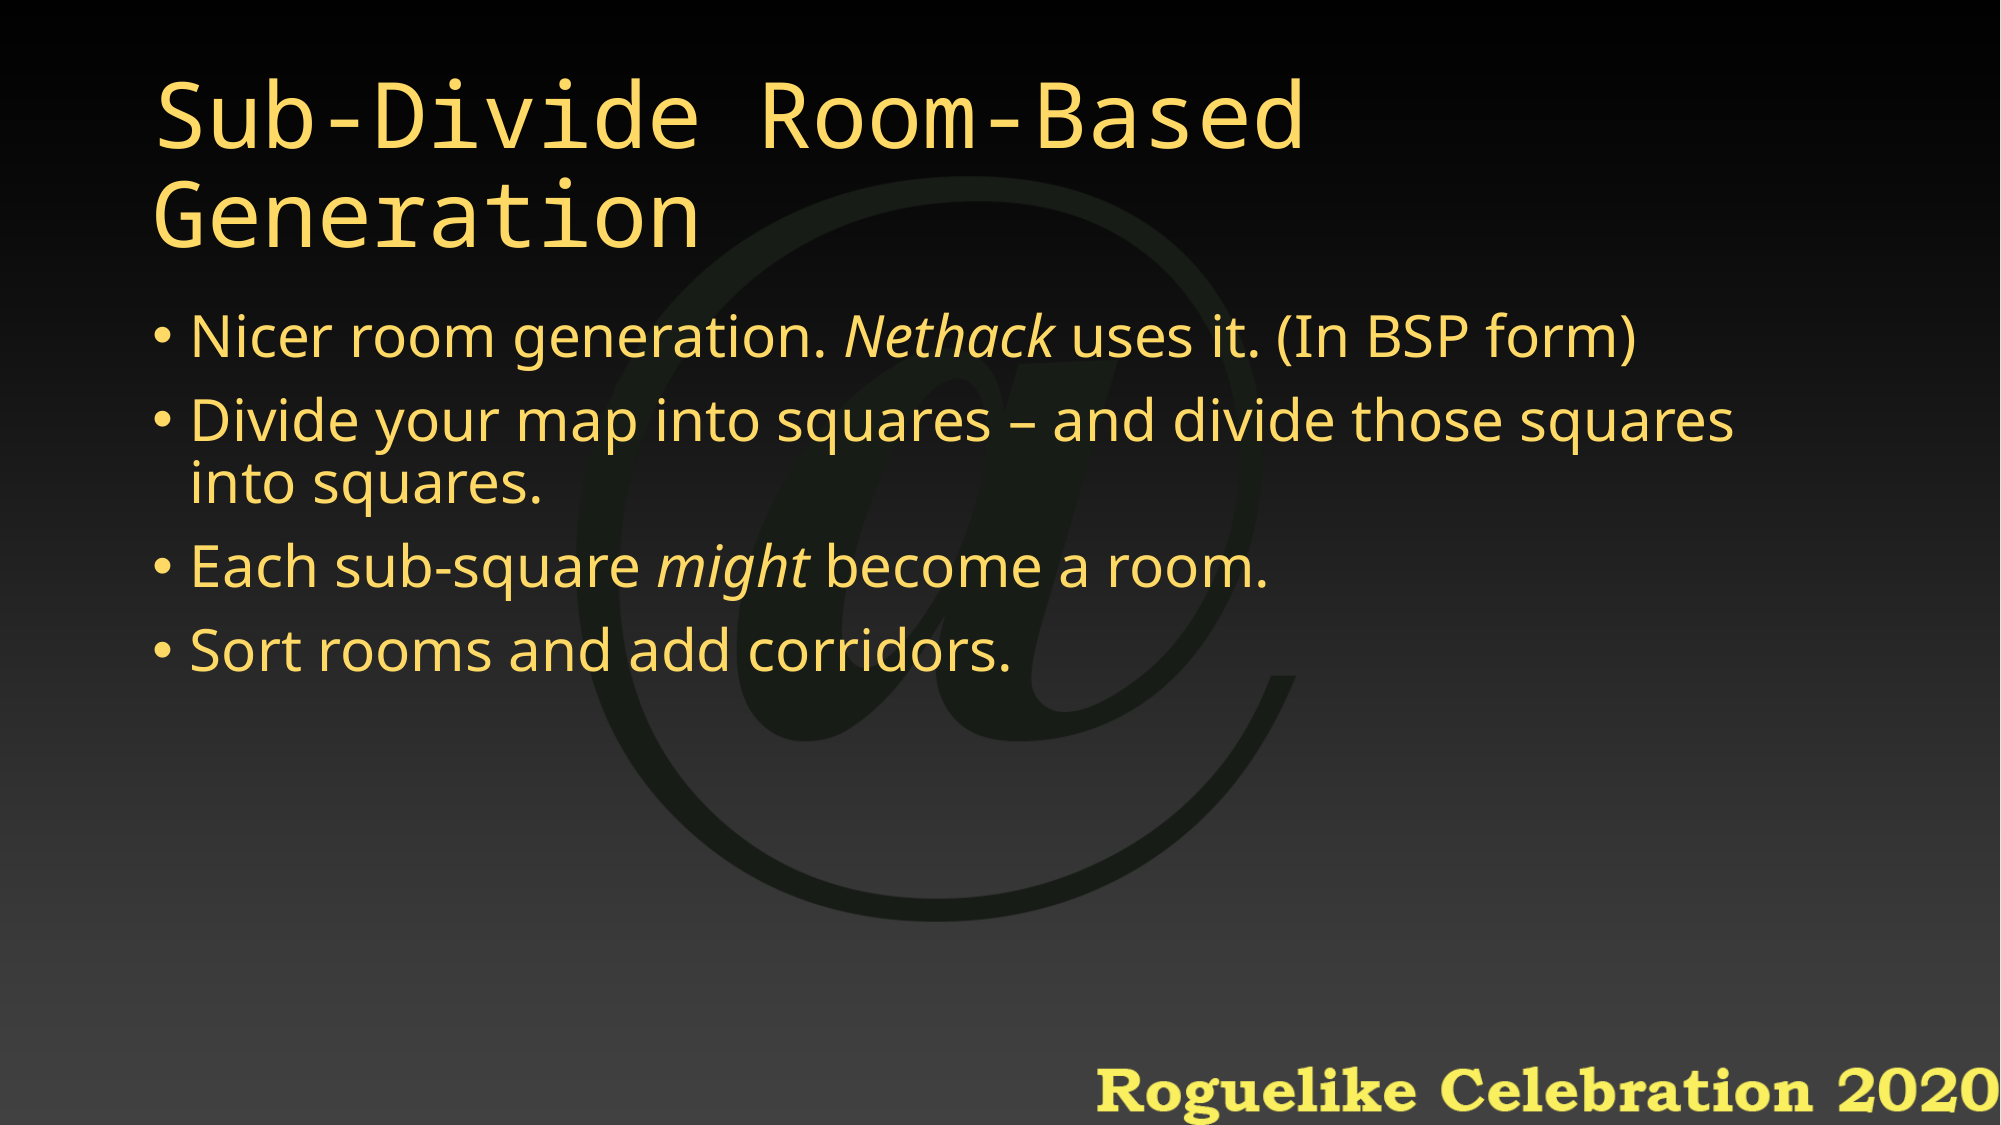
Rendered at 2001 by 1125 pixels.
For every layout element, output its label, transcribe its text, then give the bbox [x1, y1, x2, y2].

list Nicer room generation. Nethack uses it. (In BSP form) Divide your map into squares – and divide those squares into squares. Each sub-square might become a room. Sort rooms and add corridors. [137, 299, 1863, 1014]
picture [0, 0, 2001, 1125]
title Sub-Divide Room-Based Generation [137, 59, 1863, 278]
